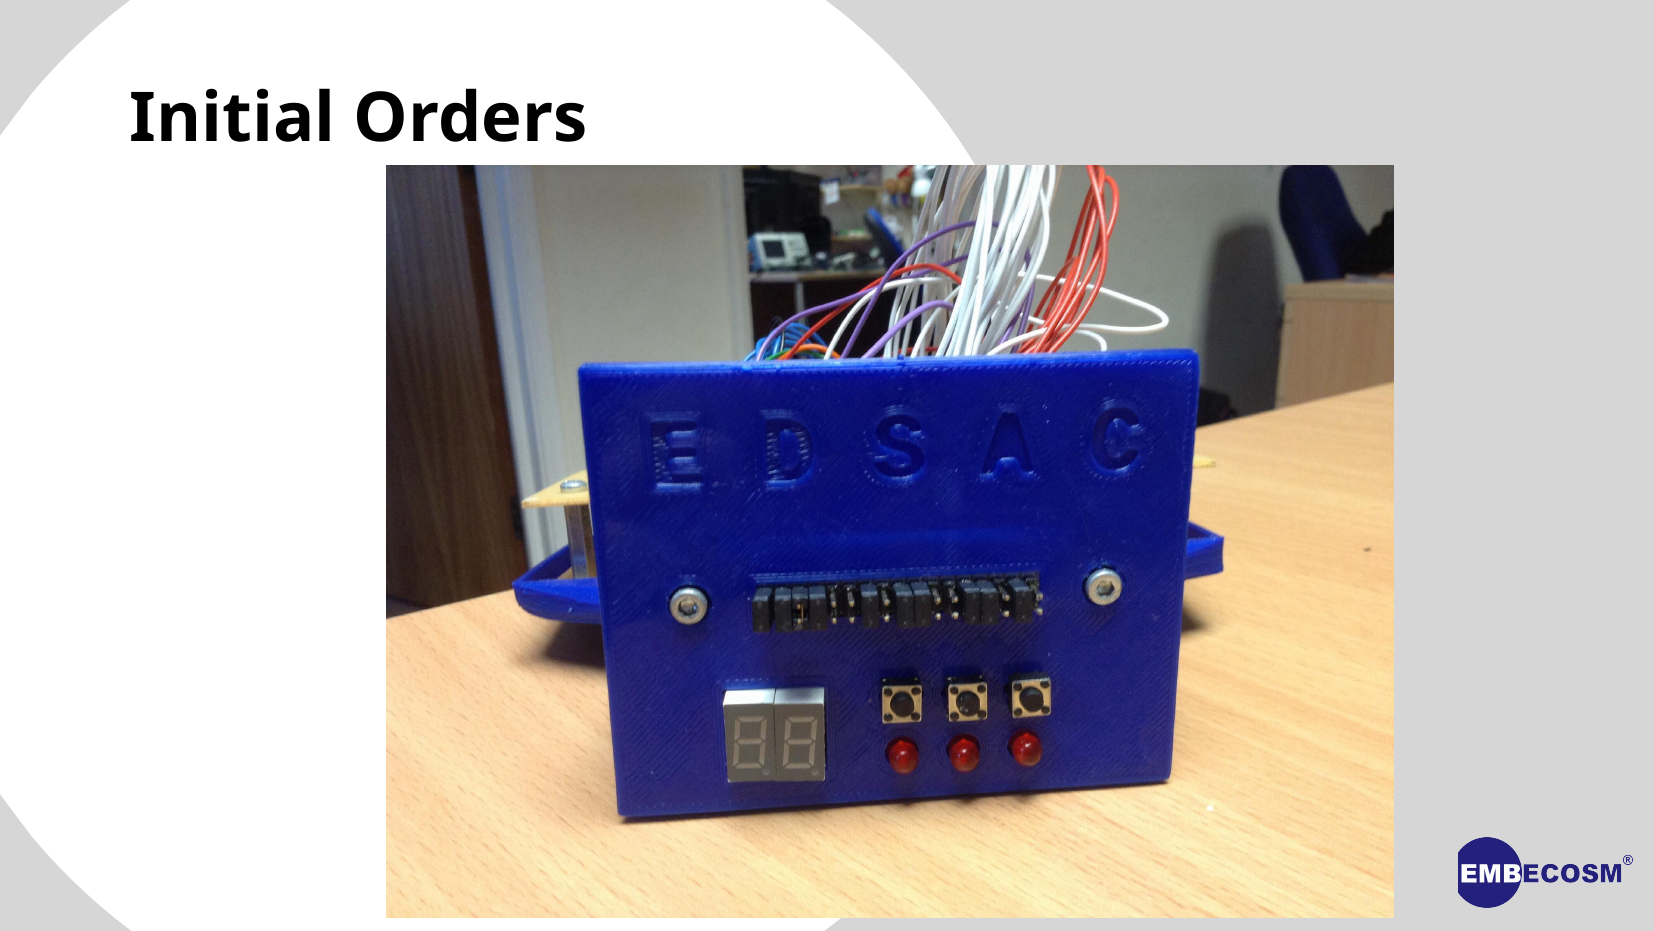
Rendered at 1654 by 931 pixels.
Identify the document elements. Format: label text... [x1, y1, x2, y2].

picture [386, 165, 1394, 918]
picture [1458, 837, 1633, 908]
title Initial Orders [129, 37, 1571, 193]
